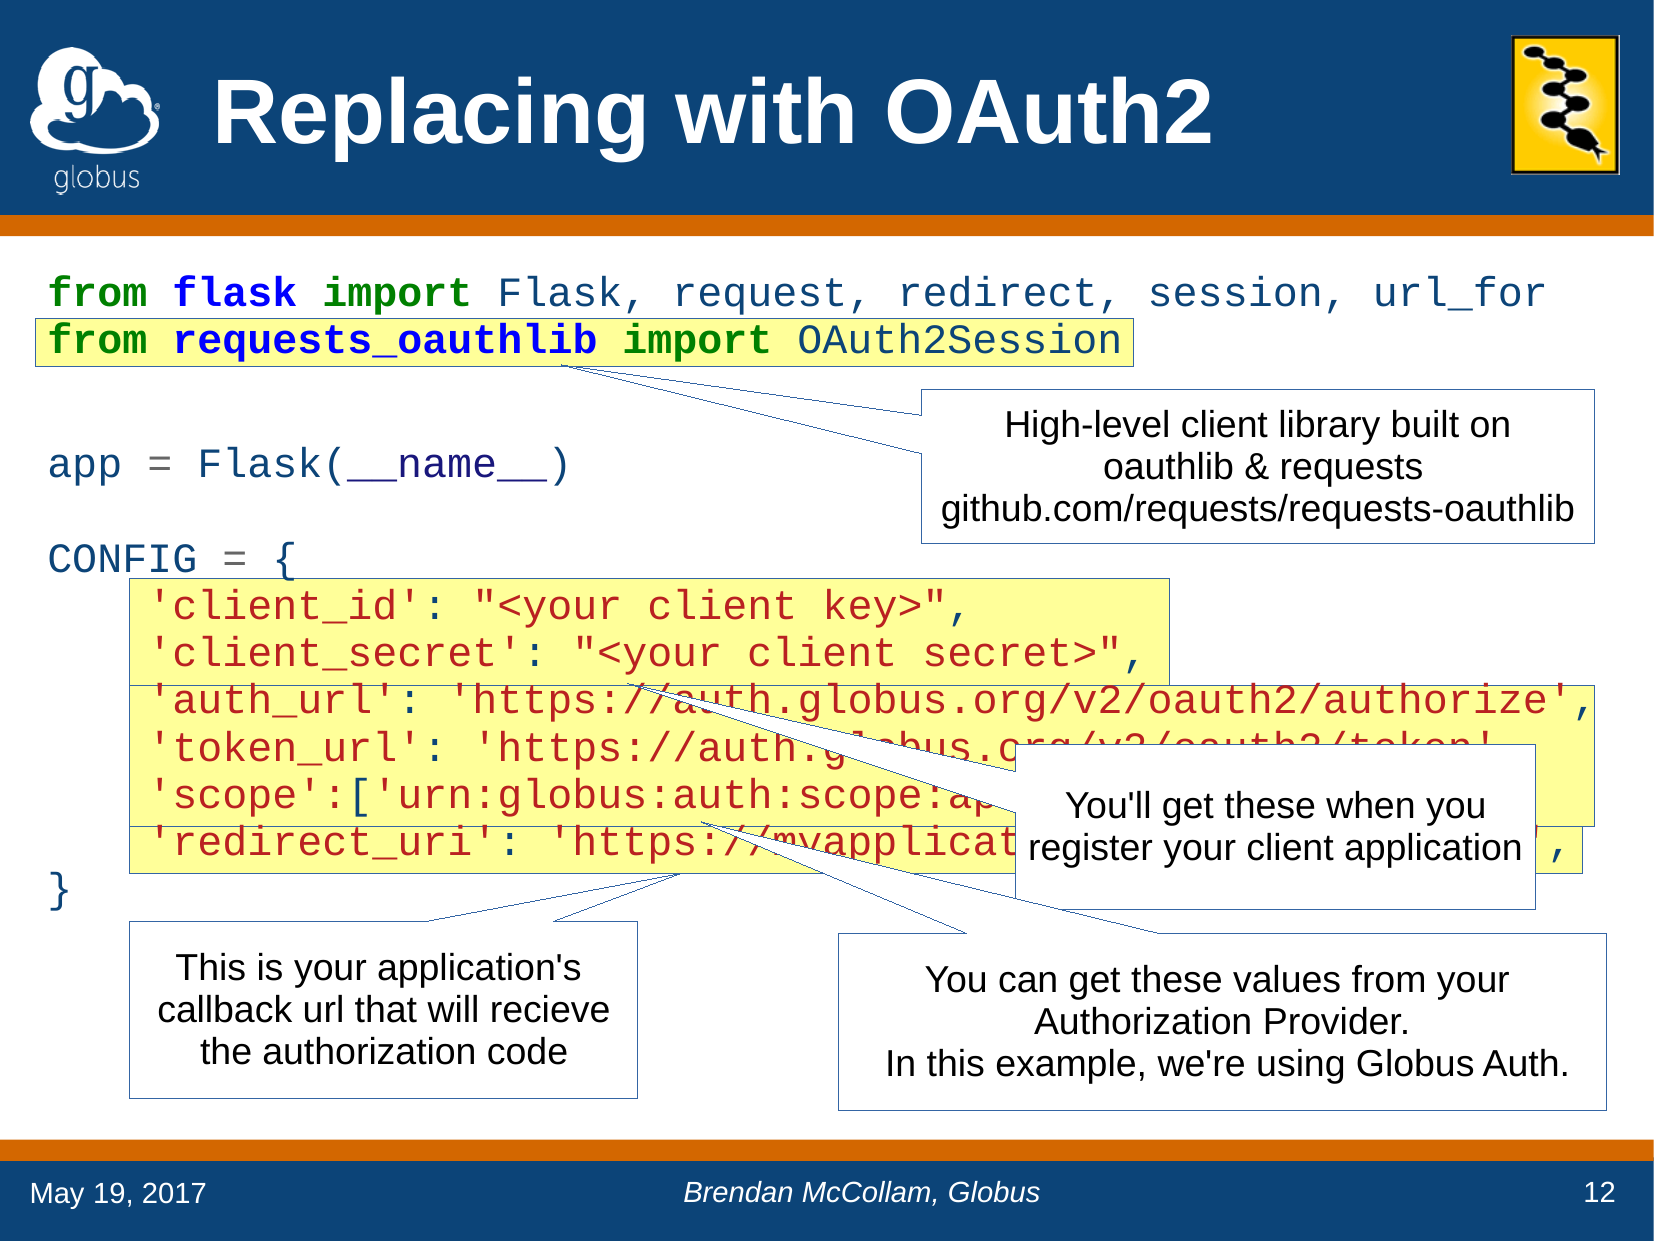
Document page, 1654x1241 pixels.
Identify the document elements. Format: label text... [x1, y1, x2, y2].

text_box [35, 318, 47, 367]
list from flask import Flask, request, redirect, session, url_for from requests_oauthlib import OAuth2Session app = Flask(__name__) CONFIG = { 'client_id': "<your client key>", 'client_secret': "<your client secret>", 'auth_url': 'https://auth.globus.org/v2/oauth2/authorize', 'token_url': 'https://auth.globus.org/v2/oauth2/token', 'scope':['urn:globus:auth:scope:api.globus.org:all'], 'redirect_uri': 'https://myapplication.example/callback', } [47, 271, 1607, 1111]
text_box High-level client library built on oauthlib & requests github.com/requests/requests-oauthlib [561, 364, 1595, 544]
picture [30, 47, 160, 195]
text_box This is your application's callback url that will recieve the authorization code [129, 873, 681, 1099]
text_box You'll get these when you register your client application [627, 683, 1536, 910]
text_box You can get these values from your Authorization Provider. In this example, we're using Globus Auth. [701, 821, 1607, 1111]
picture [1511, 35, 1620, 175]
title Replacing with OAuth2 [212, 8, 1465, 216]
